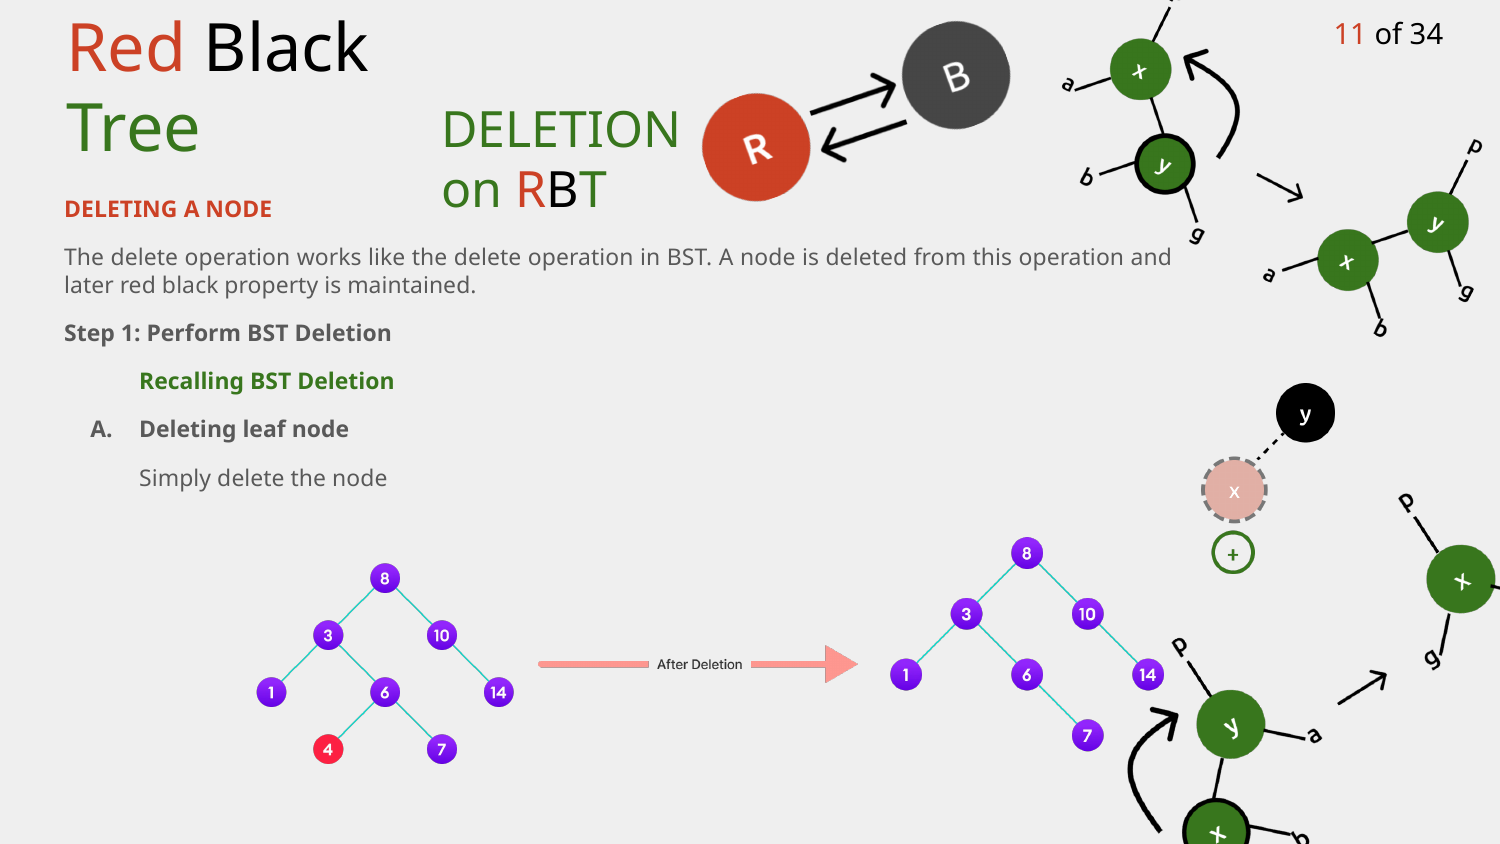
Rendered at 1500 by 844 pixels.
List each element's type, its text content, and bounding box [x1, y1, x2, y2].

text_box 11 of 34 [1318, 0, 1500, 65]
title Red Black Tree [51, 93, 426, 179]
picture [138, 383, 1500, 844]
picture [1024, 0, 1500, 365]
picture [687, 6, 1025, 179]
text_box DELETION on RBT [426, 82, 726, 179]
text_box DELETING A NODE The delete operation works like the delete operation in BST. A node is deleted from this operation and later red black property is maintained. Step 1: Perform BST Deletion Recalling BST Deletion Deleting leaf node Simply delete the node [49, 179, 1189, 603]
